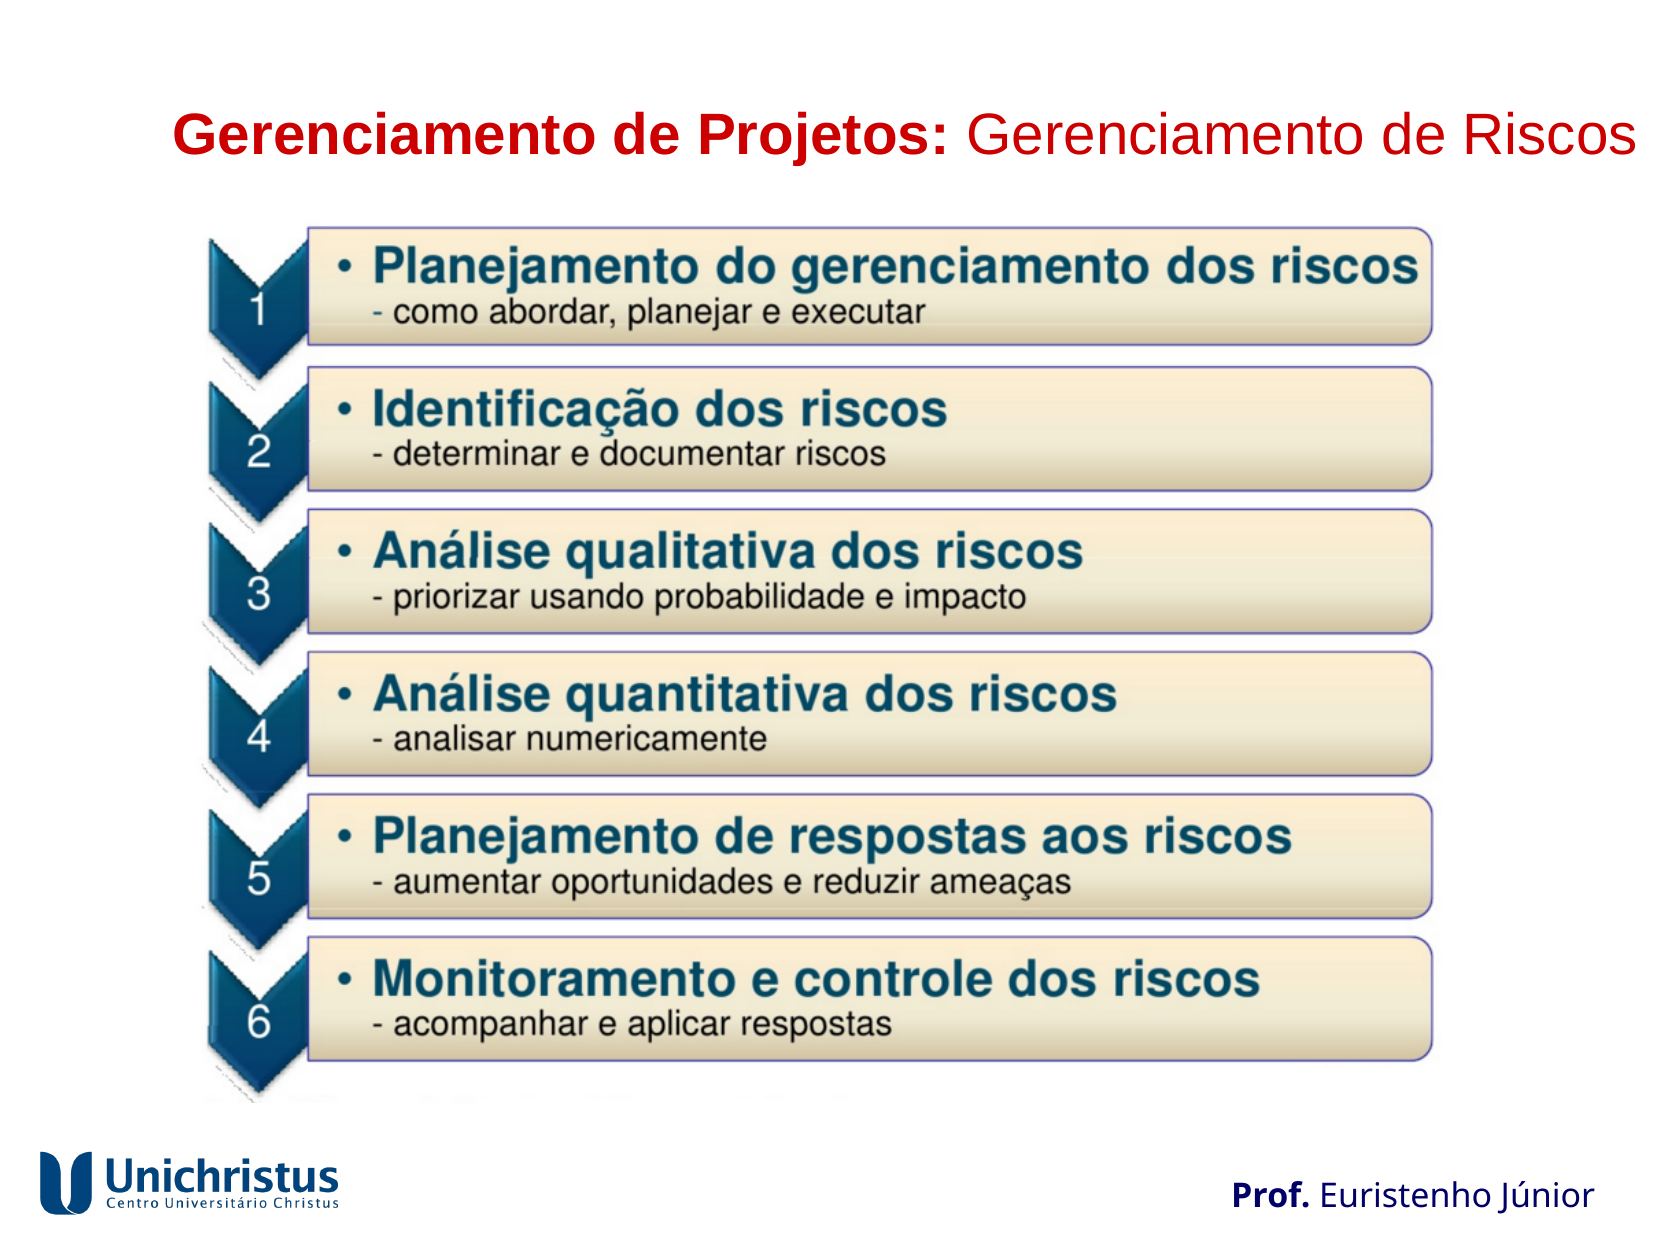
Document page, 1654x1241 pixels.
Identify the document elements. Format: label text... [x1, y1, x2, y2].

text_box Gerenciamento de Projetos: Gerenciamento de Riscos [157, 94, 1654, 175]
picture [35, 1148, 343, 1217]
picture [183, 214, 1453, 1103]
text_box Prof. Euristenho Júnior [1216, 1163, 1654, 1224]
